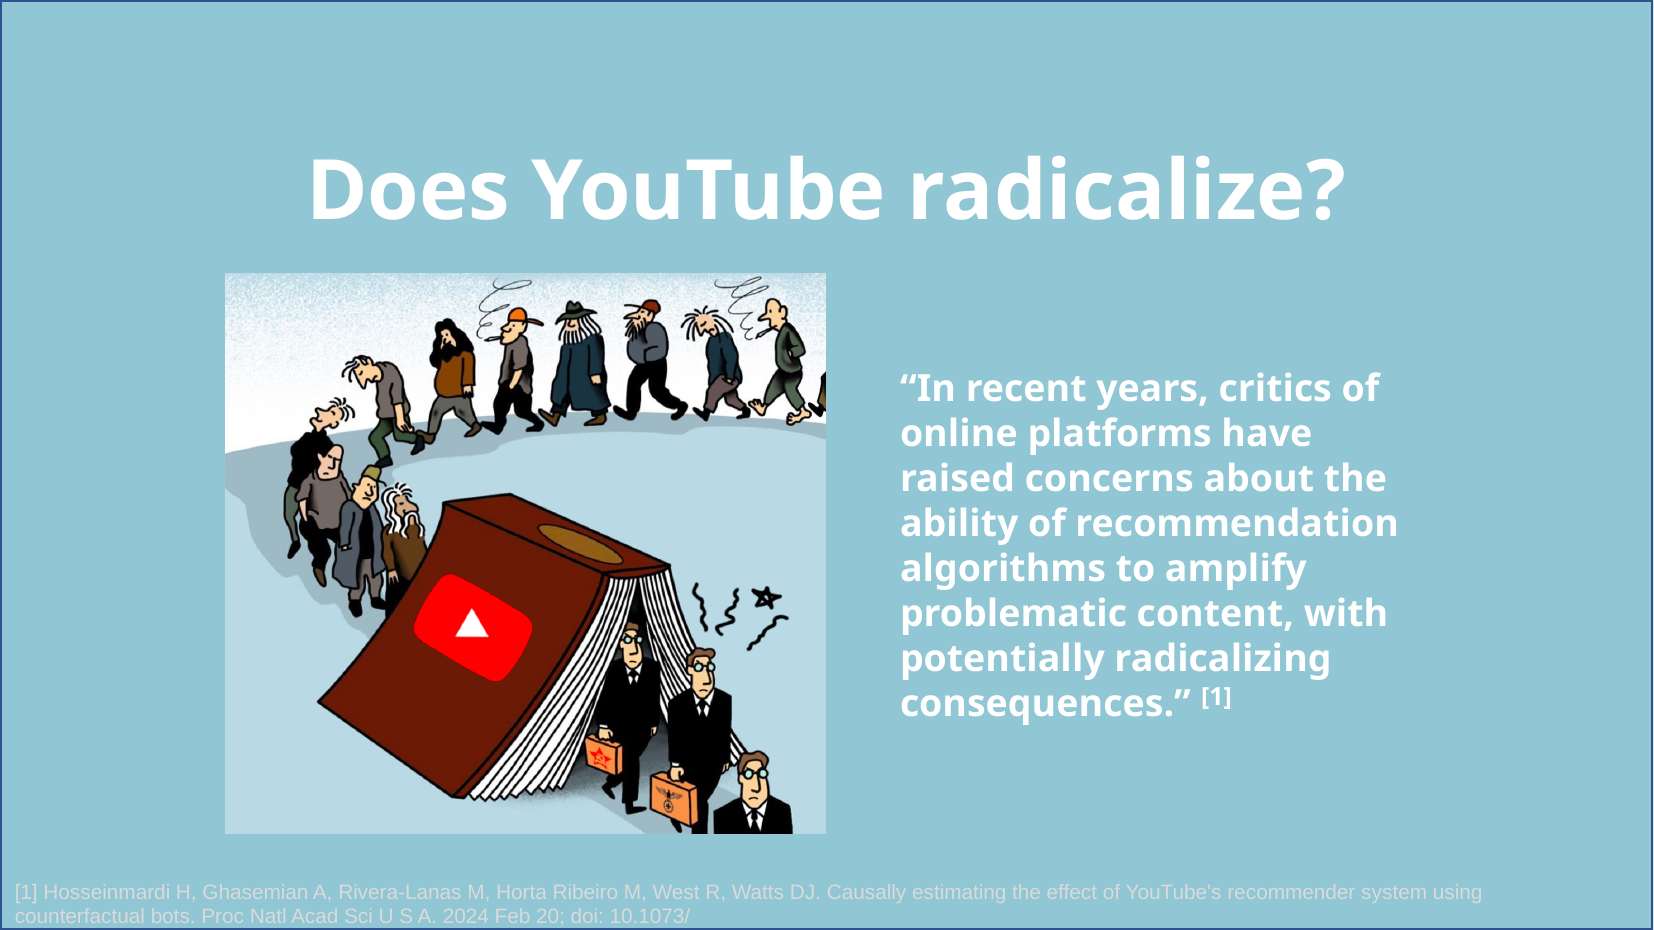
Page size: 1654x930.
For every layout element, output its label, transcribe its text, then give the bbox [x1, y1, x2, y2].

title “In recent years, critics of online platforms have raised concerns about the ability of recommendation algorithms to amplify problematic content, with potentially radicalizing consequences.” [1] [900, 318, 1426, 769]
text_box [1] Hosseinmardi H, Ghasemian A, Rivera-Lanas M, Horta Ribeiro M, West R, Watts DJ. Causally estimating the effect of YouTube's recommender system using counterfactual bots. Proc Natl Acad Sci U S A. 2024 Feb 20; doi: 10.1073/ [0, 873, 1576, 930]
picture [225, 274, 826, 834]
title Does YouTube radicalize? [302, 72, 1351, 301]
